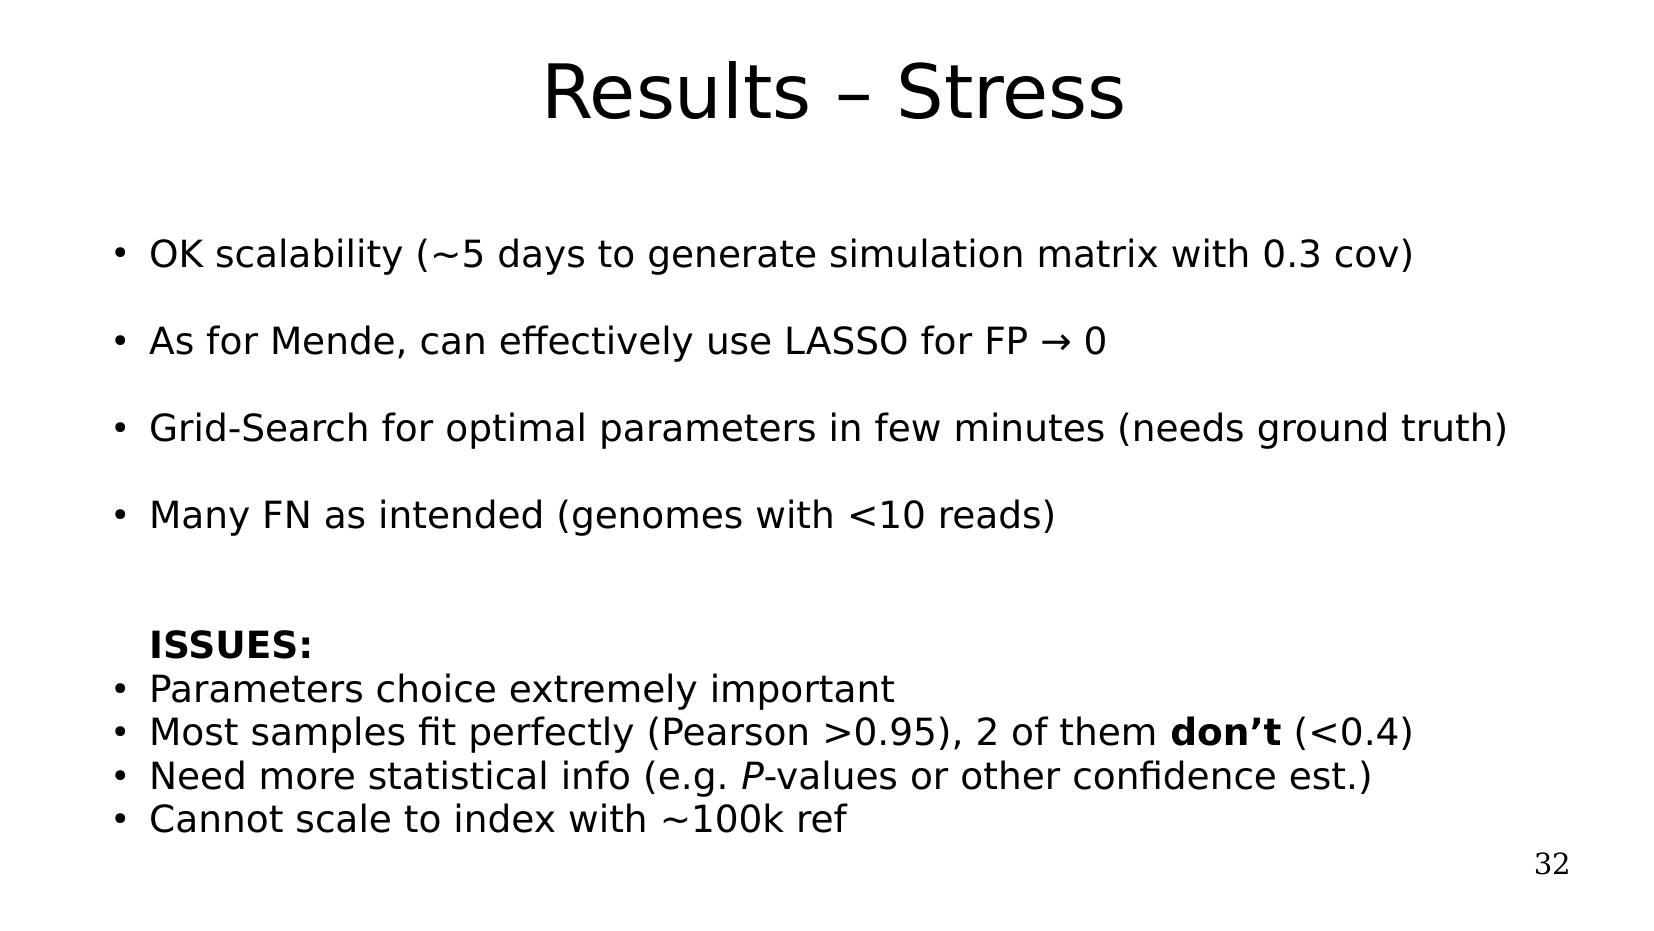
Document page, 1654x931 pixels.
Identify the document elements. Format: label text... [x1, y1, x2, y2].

text_box OK scalability (~5 days to generate simulation matrix with 0.3 cov) As for Mende, can effectively use LASSO for FP → 0 Grid-Search for optimal parameters in few minutes (needs ground truth) Many FN as intended (genomes with <10 reads) ISSUES: Parameters choice extremely important Most samples fit perfectly (Pearson >0.95), 2 of them don’t (<0.4) Need more statistical info (e.g. P-values or other confidence est.) Cannot scale to index with ~100k ref [98, 225, 1544, 850]
title Results – Stress [90, 15, 1579, 171]
